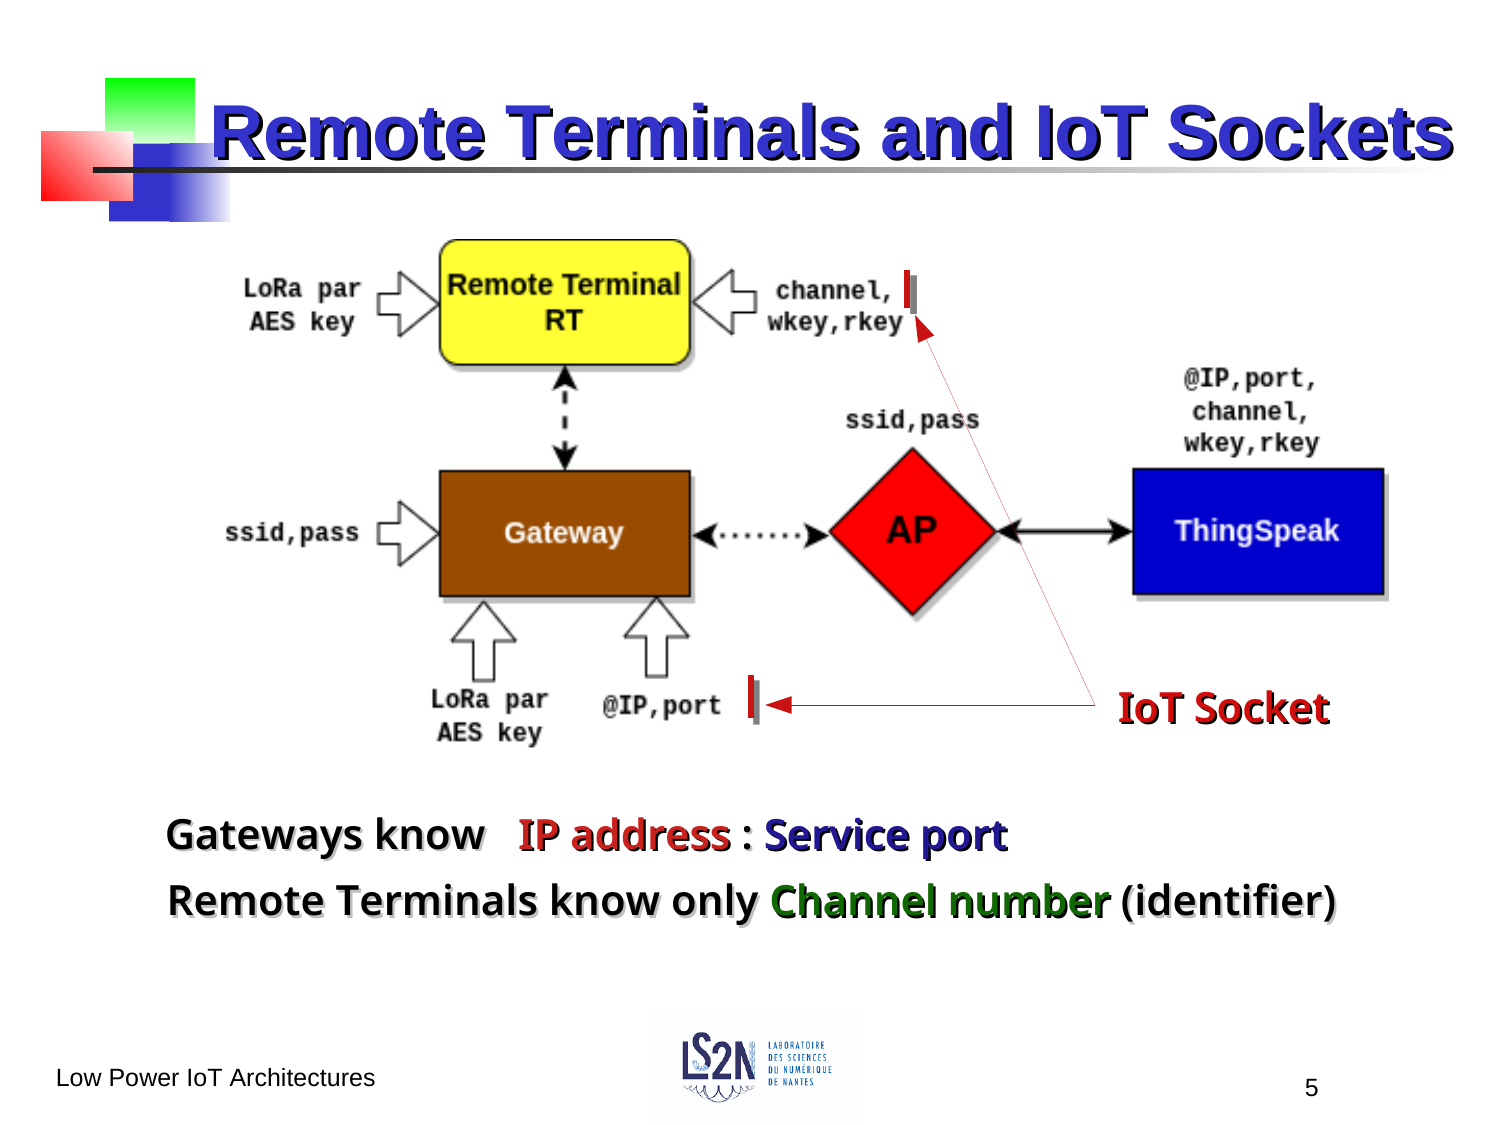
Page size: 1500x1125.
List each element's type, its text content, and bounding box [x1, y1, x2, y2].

text_box IoT Socket [1103, 672, 1358, 738]
picture [651, 1009, 862, 1125]
picture [225, 239, 1389, 751]
text_box Gateways know IP address : Service port [150, 800, 1171, 871]
title Remote Terminals and IoT Sockets [118, 74, 1477, 180]
text_box Remote Terminals know only Channel number (identifier) [151, 866, 1414, 942]
